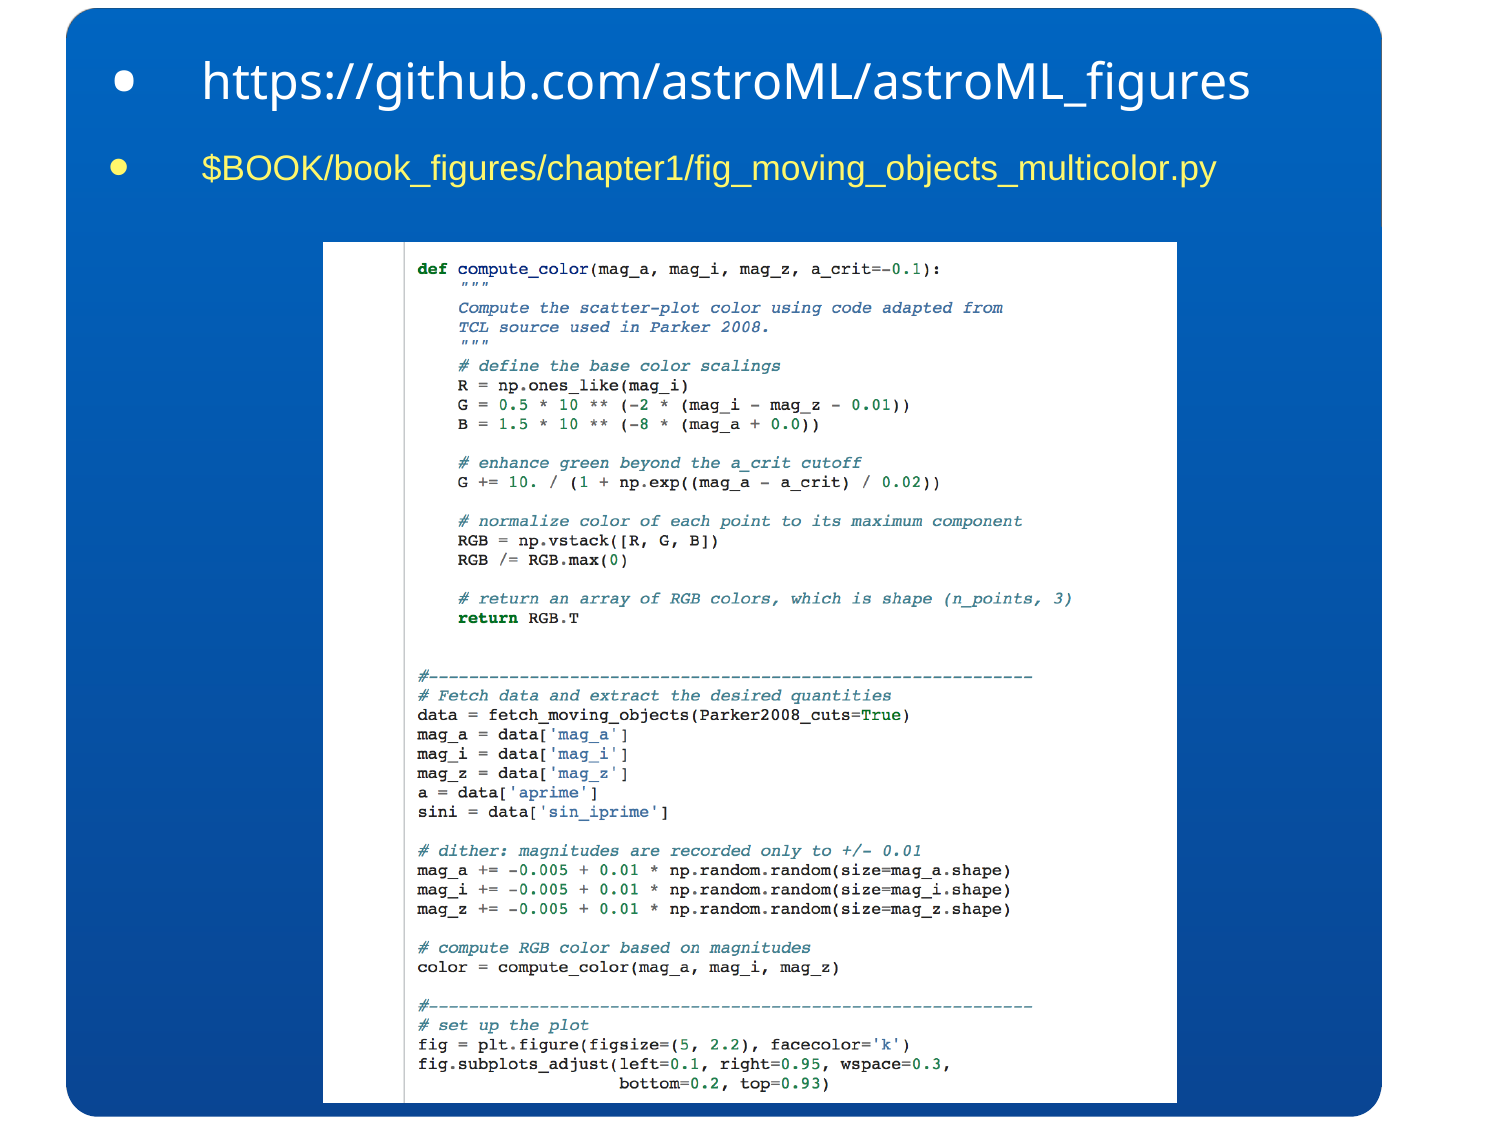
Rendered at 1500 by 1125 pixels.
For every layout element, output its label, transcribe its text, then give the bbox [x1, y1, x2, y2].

text_box https://github.com/astroML/astroML_figures $BOOK/book_figures/chapter1/fig_moving_objects_multicolor.py [47, 41, 1309, 196]
picture [323, 242, 1177, 1103]
text_box [66, 8, 1382, 1117]
